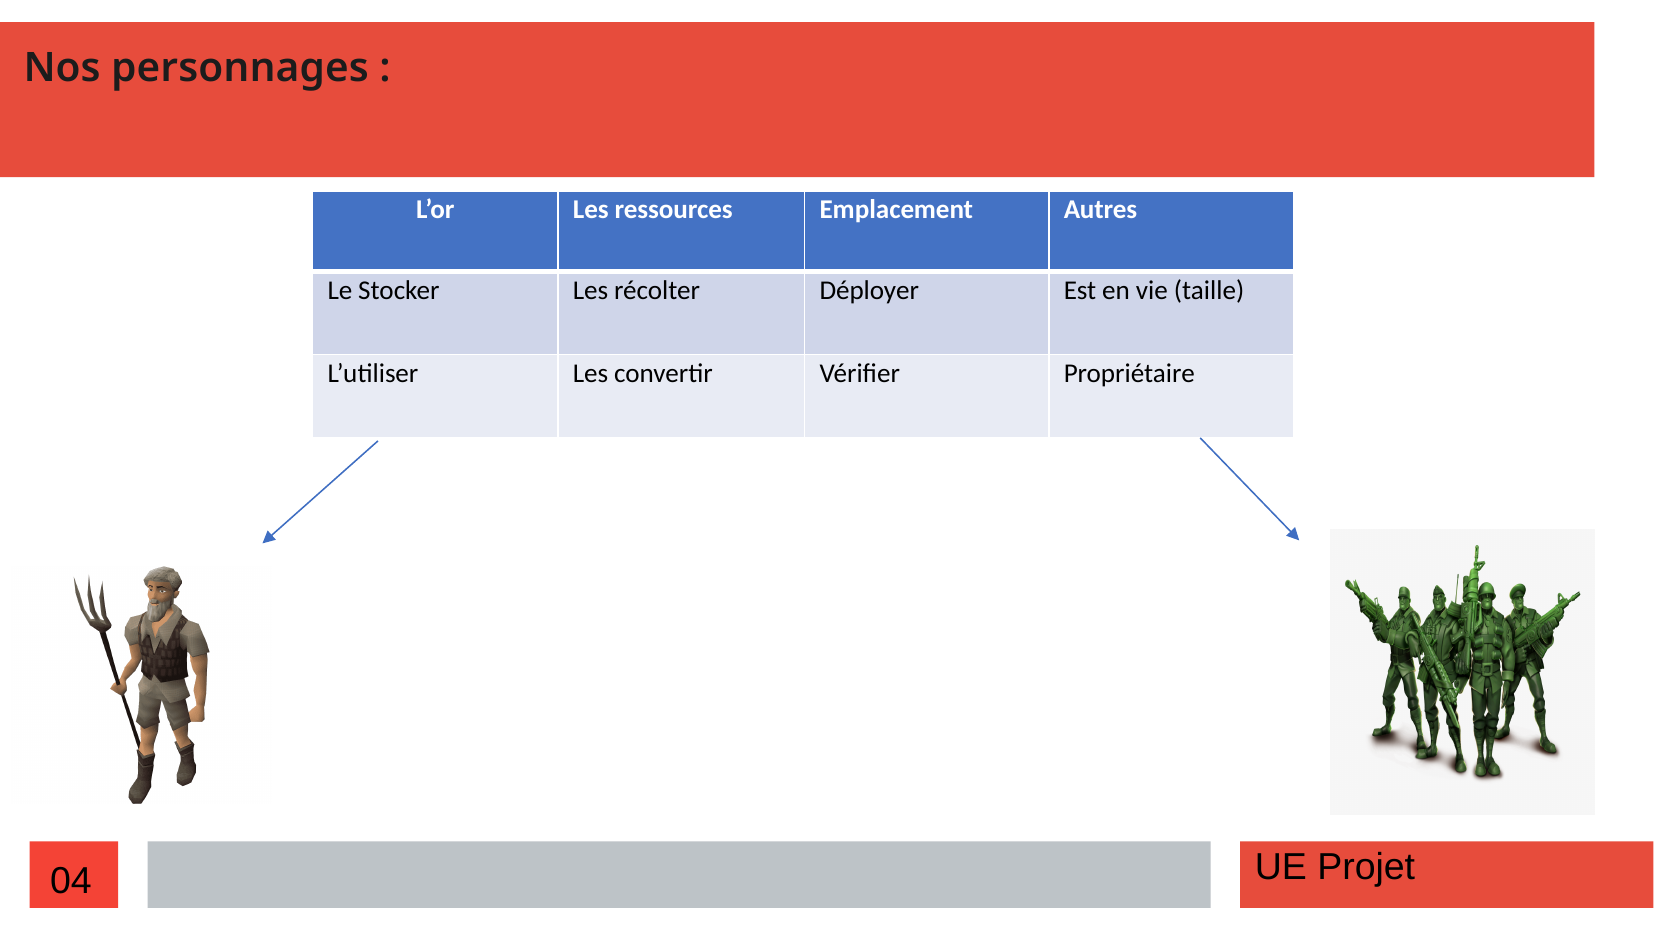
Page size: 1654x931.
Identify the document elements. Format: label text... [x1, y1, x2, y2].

table_cell Vérifier [805, 355, 1048, 437]
table_cell Le Stocker [313, 274, 557, 354]
text_box UE Projet [1240, 838, 1501, 896]
table_header Les ressources [559, 192, 804, 269]
table_cell Les récolter [559, 274, 804, 354]
table_cell Les convertir [559, 355, 804, 437]
picture [11, 566, 272, 804]
table_cell Propriétaire [1050, 355, 1293, 437]
table_header L’or [313, 192, 557, 269]
text_box 04 [35, 852, 119, 910]
picture [1330, 529, 1595, 815]
table_cell Est en vie (taille) [1050, 274, 1293, 354]
table_header Autres [1050, 192, 1293, 269]
table_cell L’utiliser [313, 355, 557, 437]
list Nos personnages : [23, 38, 750, 296]
table_header Emplacement [805, 192, 1048, 269]
table_cell Déployer [805, 274, 1048, 354]
